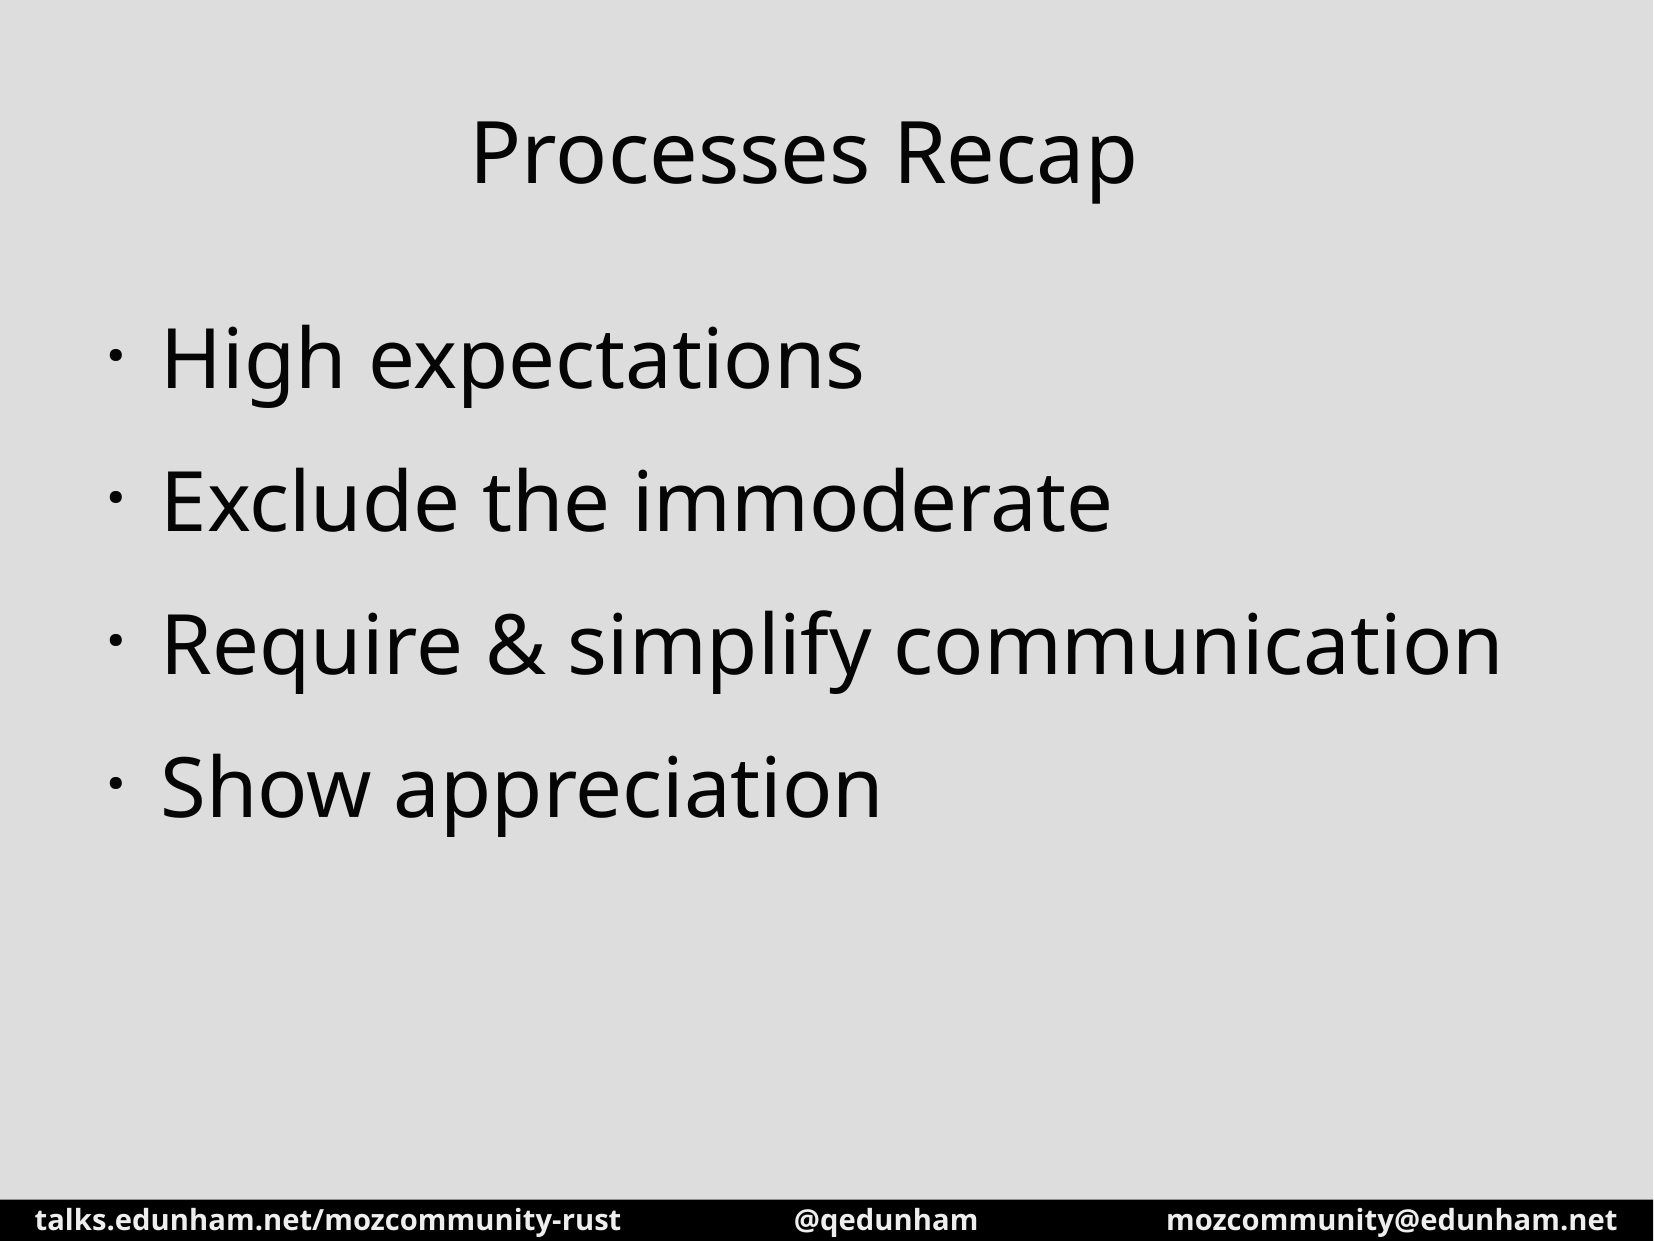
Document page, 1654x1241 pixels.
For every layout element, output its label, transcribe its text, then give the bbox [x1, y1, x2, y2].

title Processes Recap [15, 47, 1594, 253]
list High expectations Exclude the immoderate Require & simplify communication Show appreciation [90, 299, 1531, 1019]
